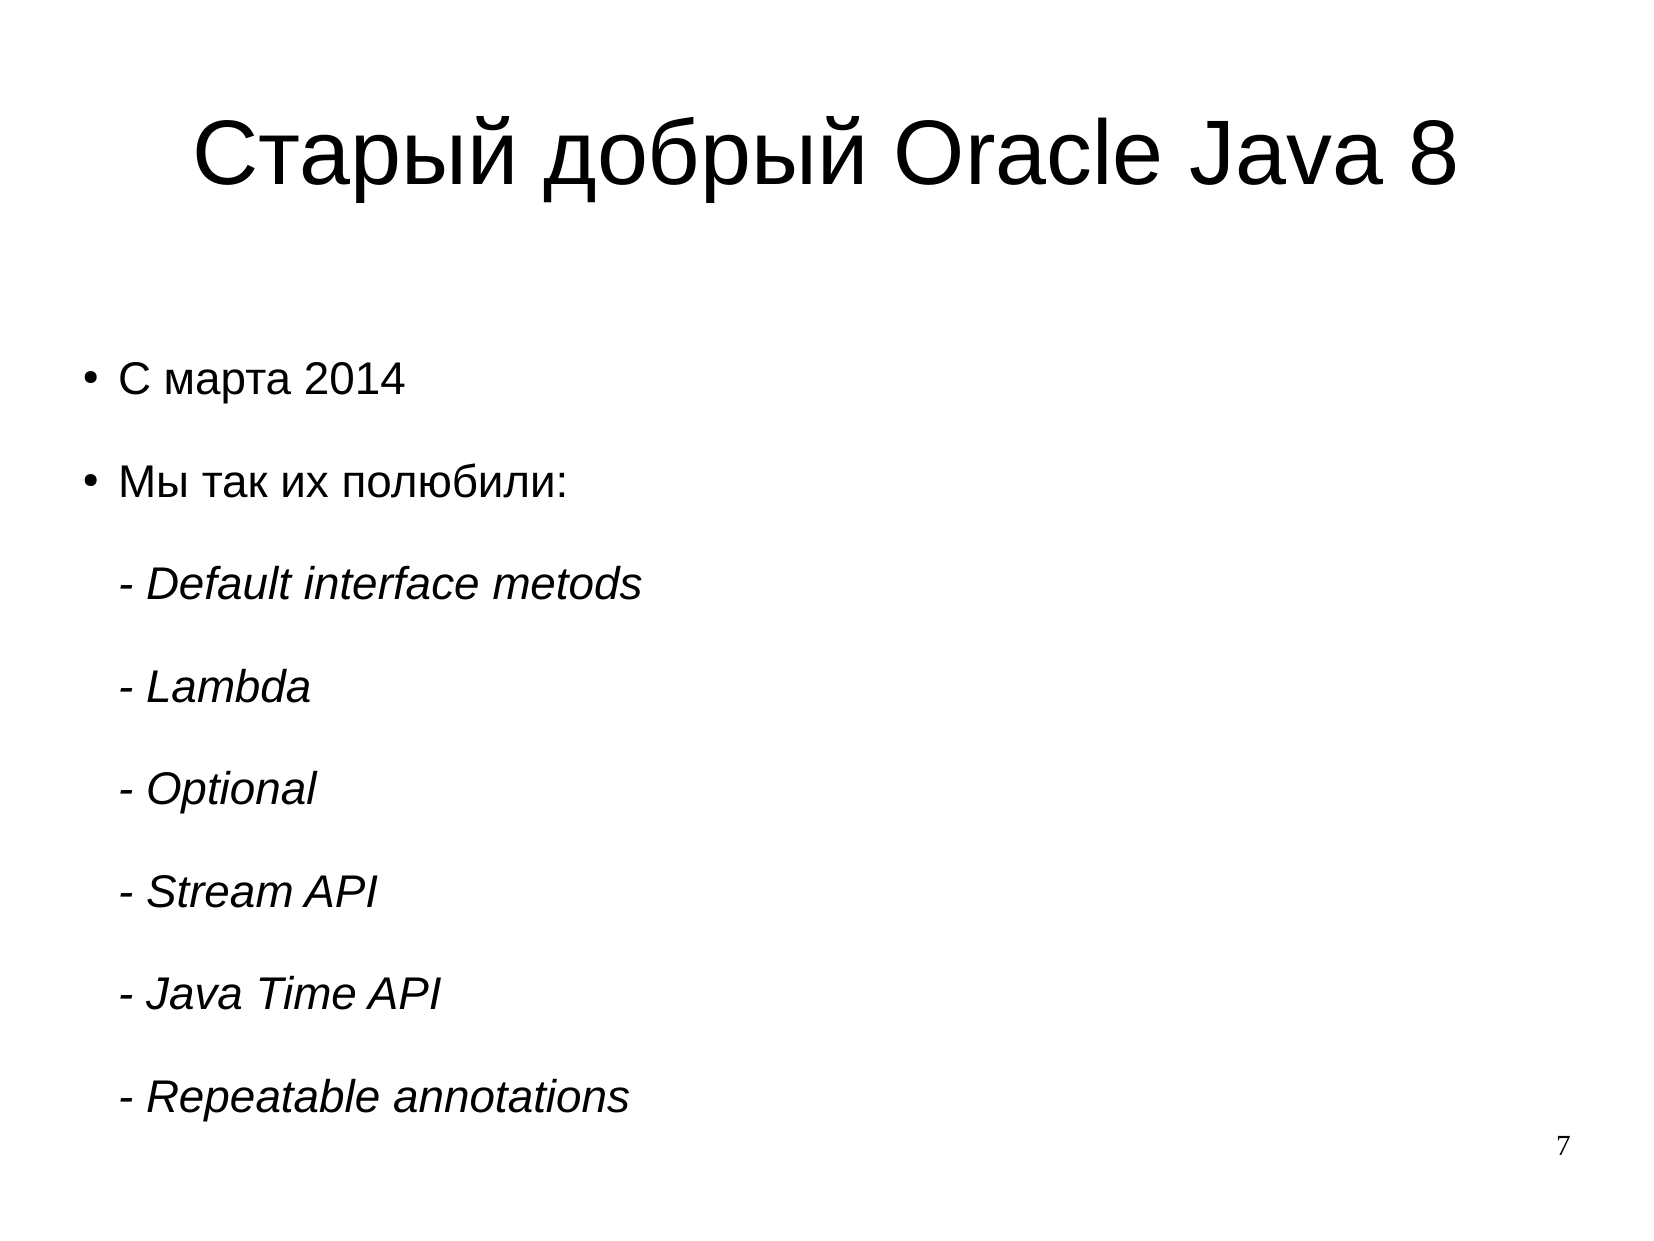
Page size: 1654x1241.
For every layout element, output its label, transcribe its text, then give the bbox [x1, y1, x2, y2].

title Старый добрый Oracle Java 8 [82, 49, 1571, 257]
subtitle С марта 2014 Мы так их полюбили: - Default interface metods - Lambda - Optional - Stream API - Java Time API - Repeatable annotations [82, 353, 1571, 1123]
